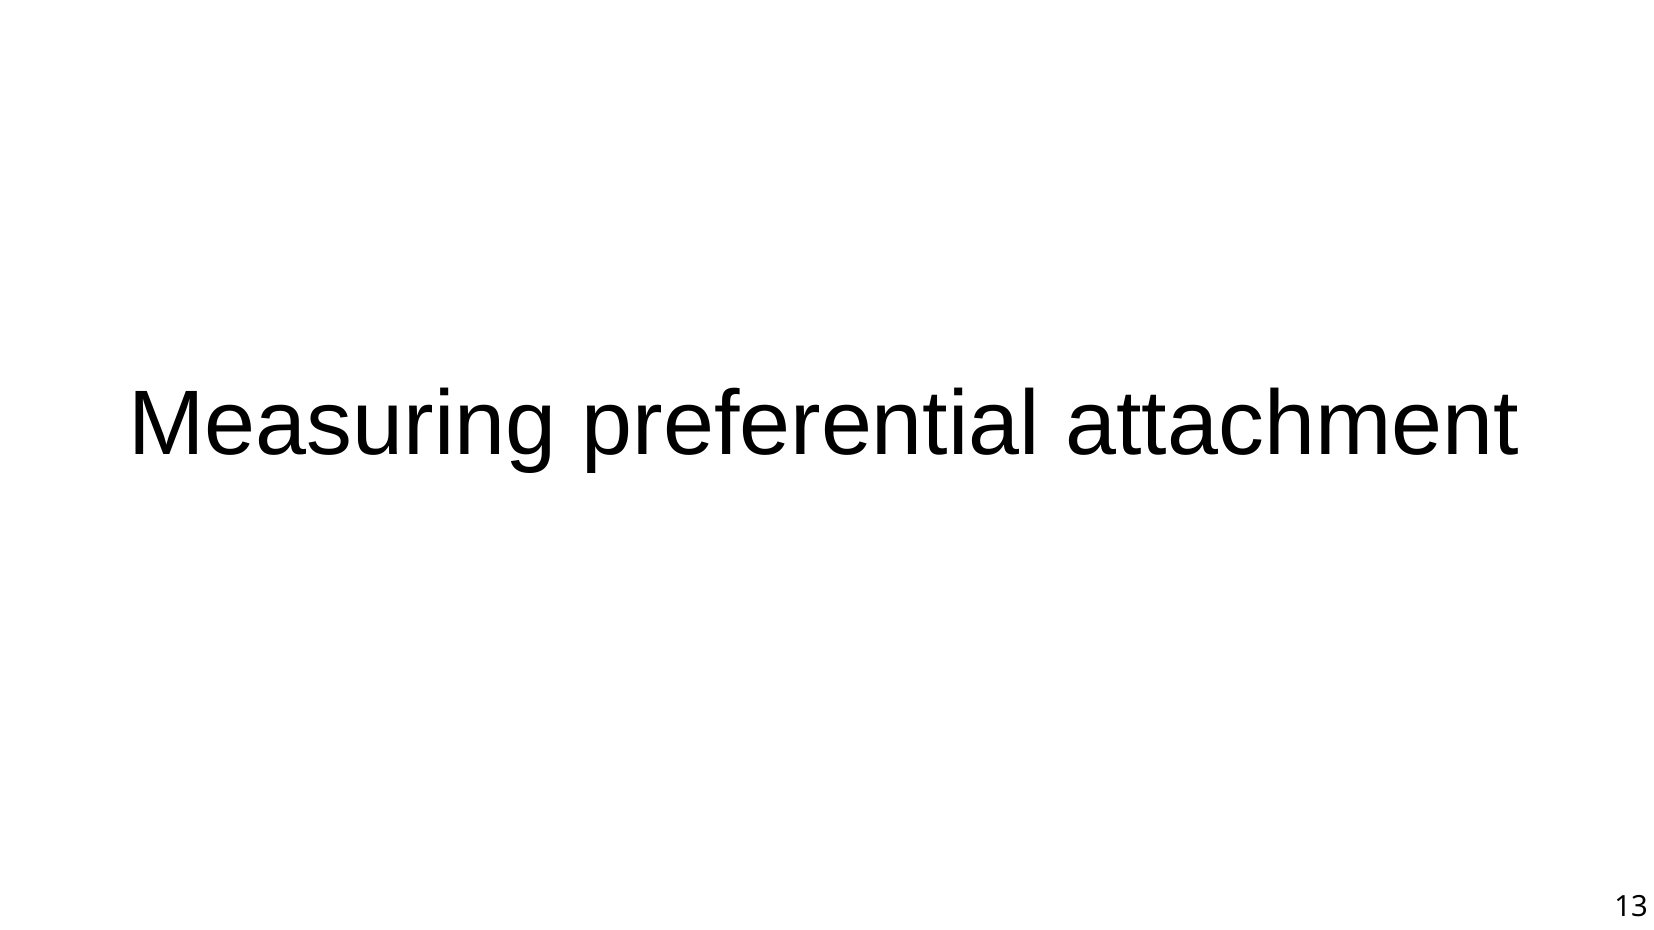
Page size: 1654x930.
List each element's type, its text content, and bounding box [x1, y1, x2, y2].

title Measuring preferential attachment [93, 320, 1582, 526]
